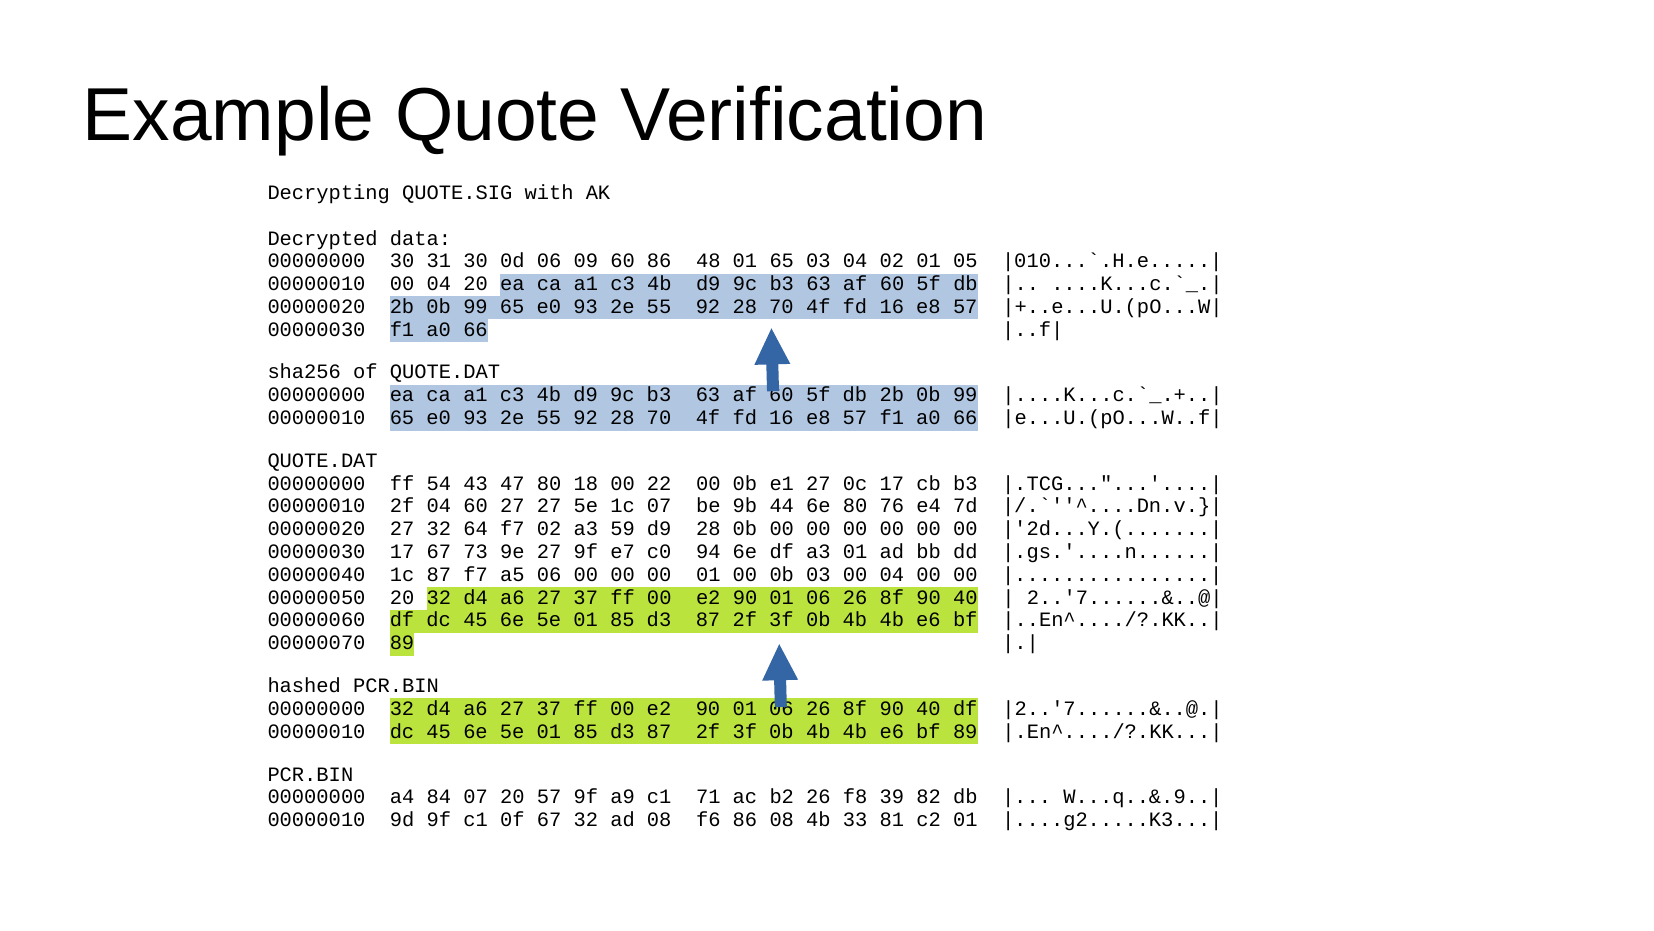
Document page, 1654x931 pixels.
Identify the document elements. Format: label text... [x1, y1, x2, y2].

list Decrypting QUOTE.SIG with AK Decrypted data: 00000000 30 31 30 0d 06 09 60 86 48 01 65 03 04 02 01 05 |010...`.H.e.....| 00000010 00 04 20 ea ca a1 c3 4b d9 9c b3 63 af 60 5f db |.. ....K...c.`_.| 00000020 2b 0b 99 65 e0 93 2e 55 92 28 70 4f fd 16 e8 57 |+..e...U.(pO...W| 00000030 f1 a0 66 |..f| sha256 of QUOTE.DAT 00000000 ea ca a1 c3 4b d9 9c b3 63 af 60 5f db 2b 0b 99 |....K...c.`_.+..| 00000010 65 e0 93 2e 55 92 28 70 4f fd 16 e8 57 f1 a0 66 |e...U.(pO...W..f| QUOTE.DAT 00000000 ff 54 43 47 80 18 00 22 00 0b e1 27 0c 17 cb b3 |.TCG..."...'....| 00000010 2f 04 60 27 27 5e 1c 07 be 9b 44 6e 80 76 e4 7d |/.`''^....Dn.v.}| 00000020 27 32 64 f7 02 a3 59 d9 28 0b 00 00 00 00 00 00 |'2d...Y.(.......| 00000030 17 67 73 9e 27 9f e7 c0 94 6e df a3 01 ad bb dd |.gs.'....n......| 00000040 1c 87 f7 a5 06 00 00 00 01 00 0b 03 00 04 00 00 |................| 00000050 20 32 d4 a6 27 37 ff 00 e2 90 01 06 26 8f 90 40 | 2..'7......&..@| 00000060 df dc 45 6e 5e 01 85 d3 87 2f 3f 0b 4b 4b e6 bf |..En^..../?.KK..| 00000070 89 |.| hashed PCR.BIN 00000000 32 d4 a6 27 37 ff 00 e2 90 01 06 26 8f 90 40 df |2..'7......&..@.| 00000010 dc 45 6e 5e 01 85 d3 87 2f 3f 0b 4b 4b e6 bf 89 |.En^..../?.KK...| PCR.BIN 00000000 a4 84 07 20 57 9f a9 c1 71 ac b2 26 f8 39 82 db |... W...q..&.9..| 00000010 9d 9f c1 0f 67 32 ad 08 f6 86 08 4b 33 81 c2 01 |....g2.....K3...| [224, 182, 1505, 847]
title Example Quote Verification [82, 37, 1571, 193]
